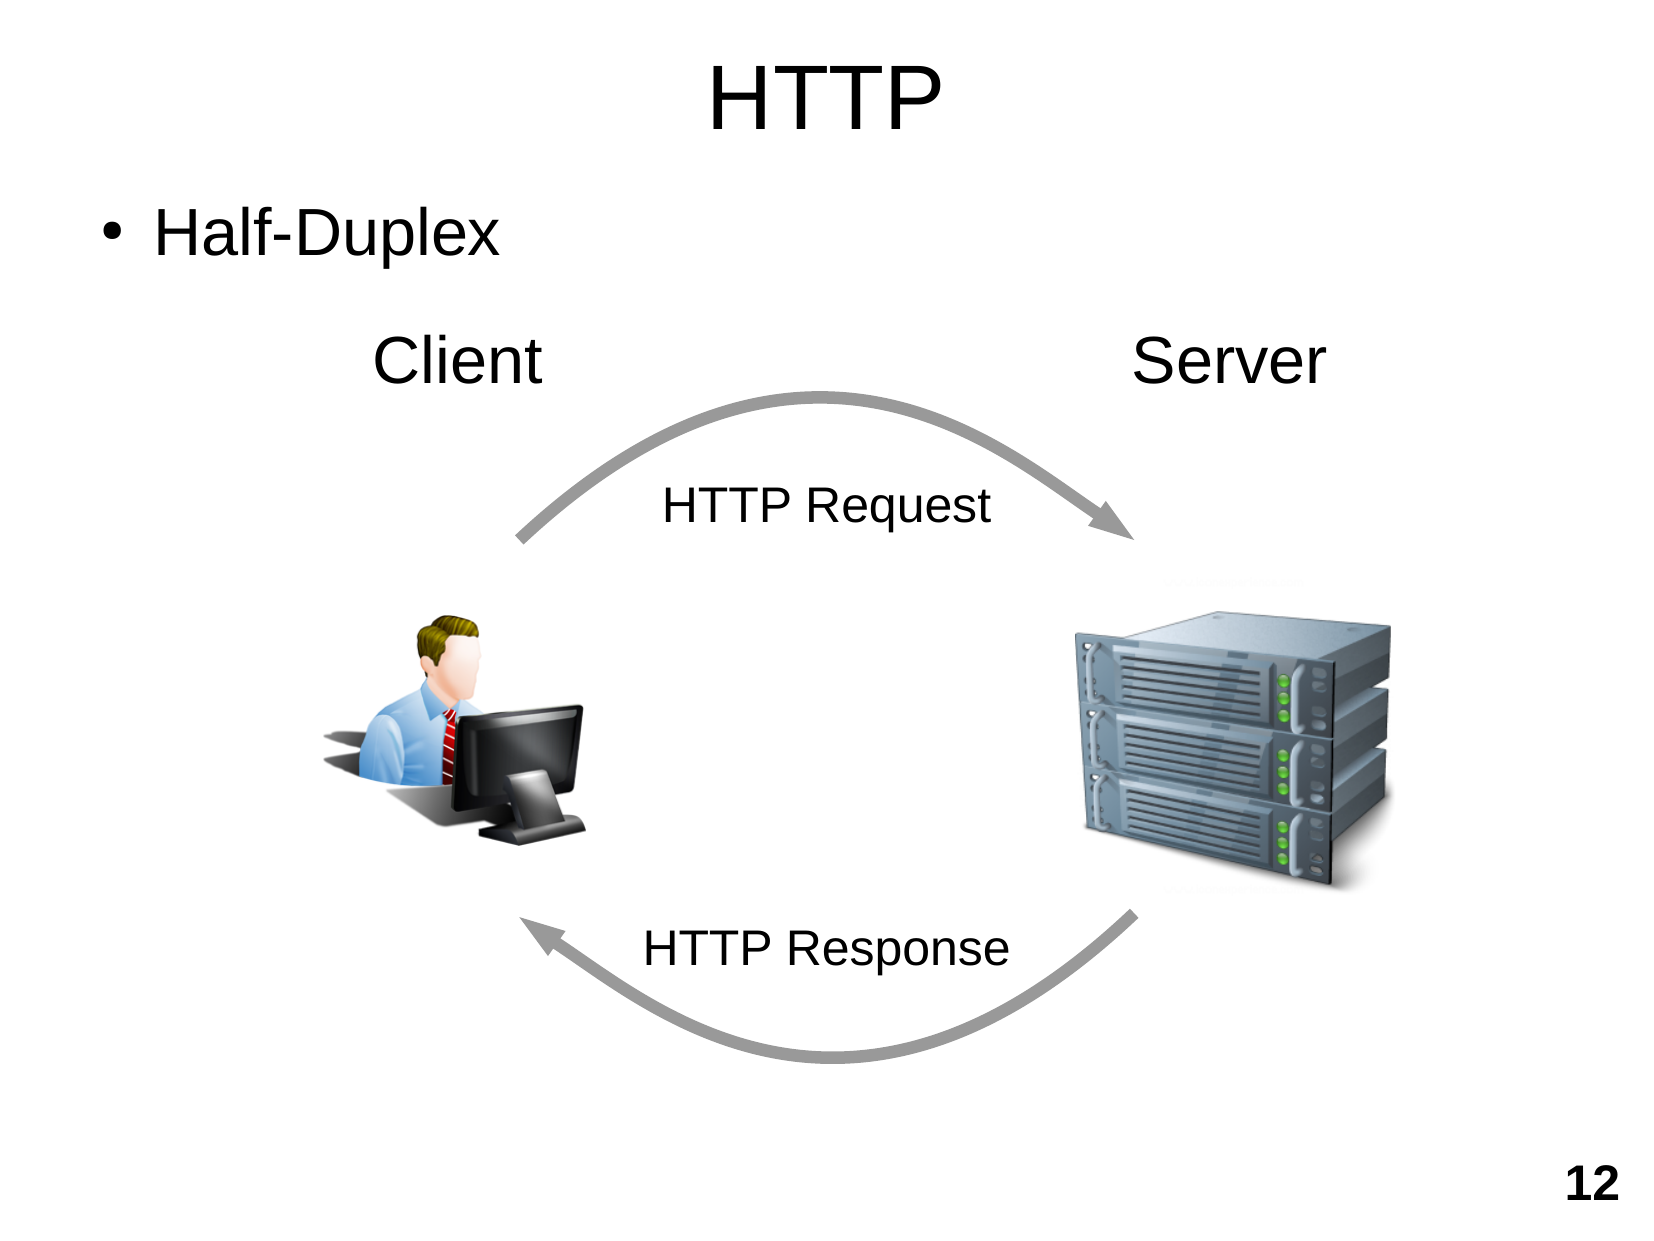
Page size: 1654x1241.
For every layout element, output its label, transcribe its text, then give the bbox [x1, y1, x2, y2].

text_box HTTP Request [647, 469, 1007, 541]
picture [1075, 575, 1396, 896]
text_box HTTP Response [627, 913, 1026, 984]
text_box Server [840, 315, 1621, 406]
picture [322, 615, 586, 846]
list Half-Duplex [82, 195, 1571, 271]
text_box Client [75, 315, 840, 406]
title HTTP [82, 15, 1571, 181]
